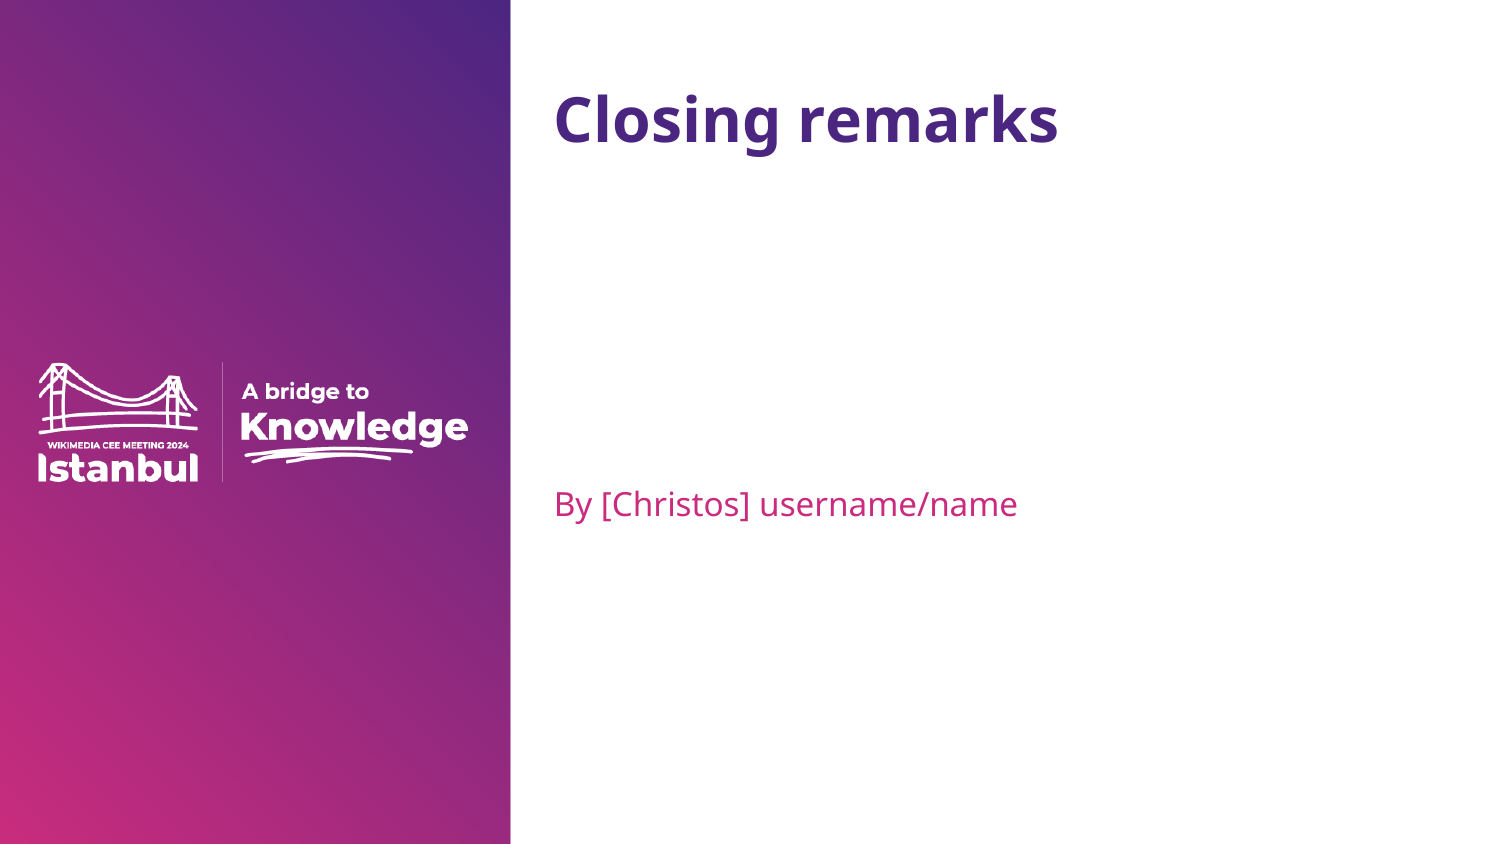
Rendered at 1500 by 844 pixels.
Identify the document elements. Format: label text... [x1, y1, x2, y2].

picture [0, 0, 1500, 844]
text_box By [Christos] username/name [539, 467, 1236, 538]
text_box Closing remarks [539, 65, 1236, 171]
